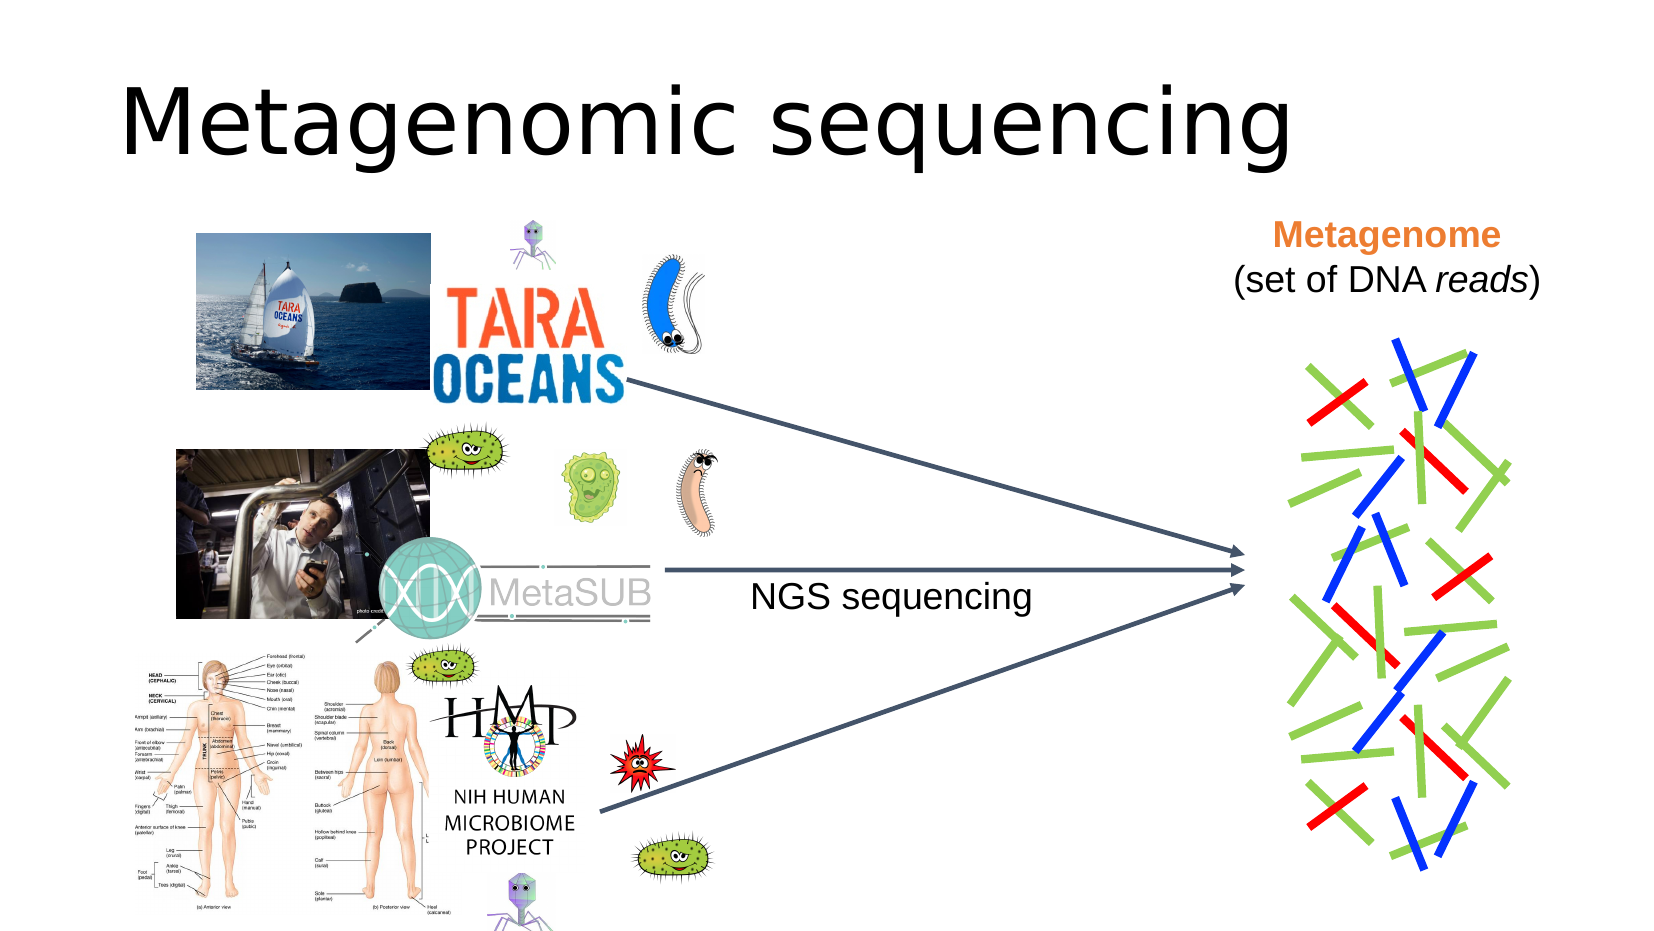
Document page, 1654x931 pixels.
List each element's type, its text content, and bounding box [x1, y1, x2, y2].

text_box NGS sequencing [734, 556, 1066, 631]
picture [510, 220, 556, 271]
picture [630, 830, 716, 886]
picture [135, 421, 719, 931]
picture [642, 254, 706, 355]
picture [196, 233, 627, 406]
picture [610, 734, 676, 793]
picture [554, 449, 627, 526]
text_box Metagenome (set of DNA reads) [1170, 194, 1605, 336]
title Metagenomic sequencing [103, 15, 1397, 234]
picture [664, 788, 676, 793]
